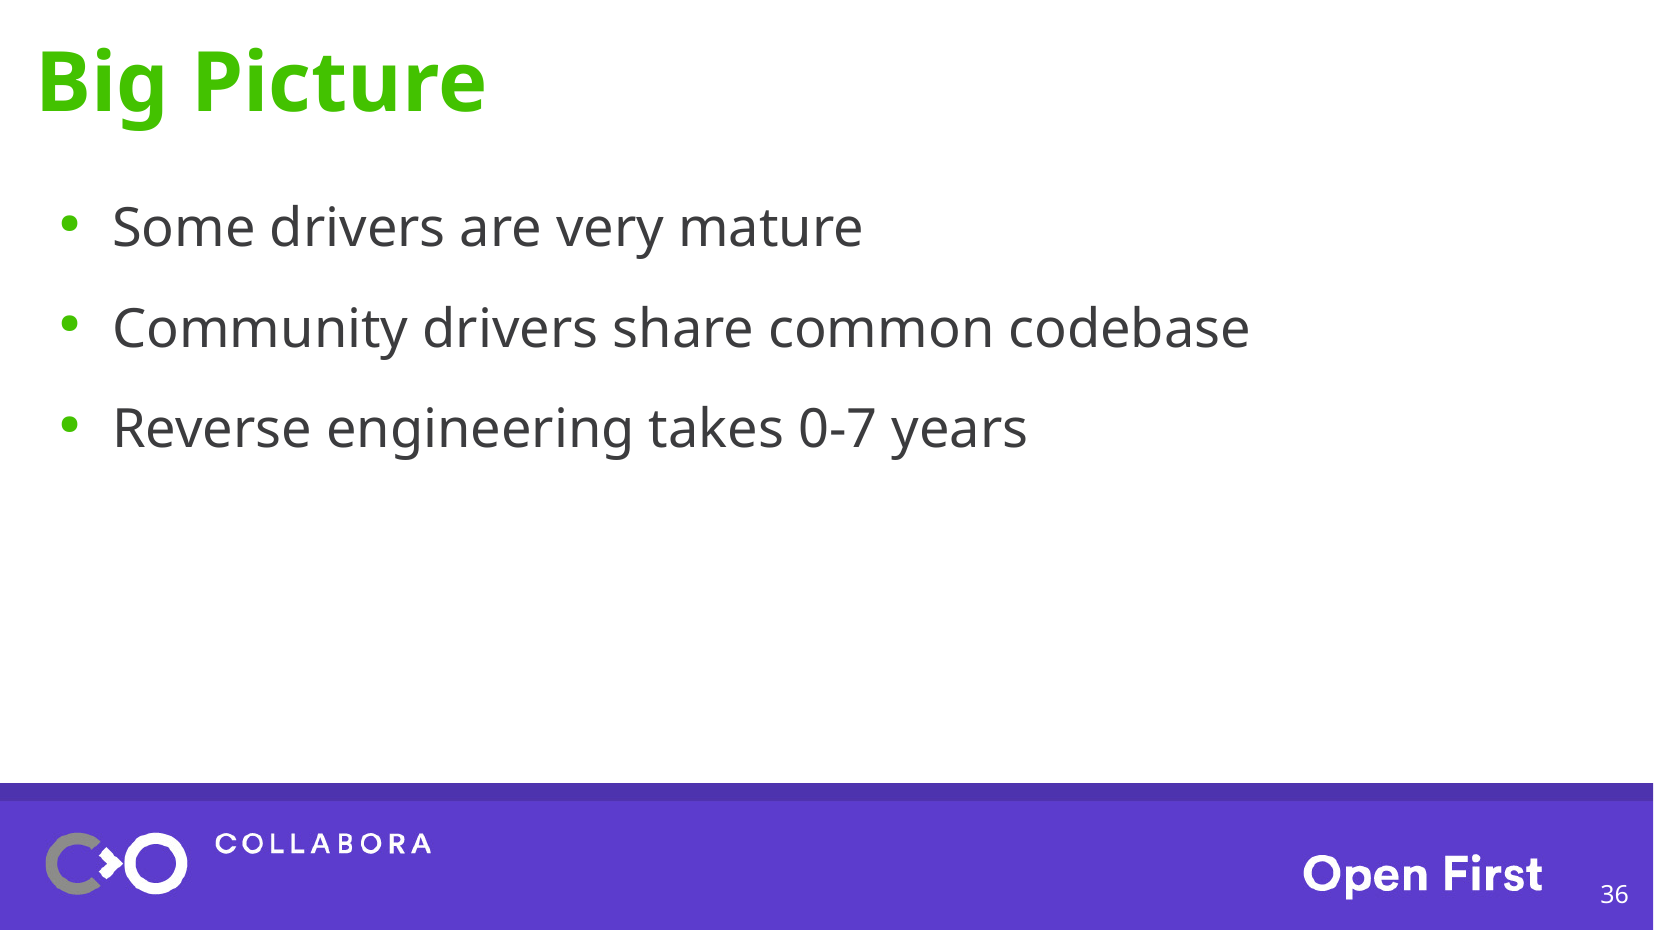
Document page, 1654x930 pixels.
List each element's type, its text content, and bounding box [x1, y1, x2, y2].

picture [0, 0, 1654, 930]
title Big Picture [35, 28, 1608, 192]
list Some drivers are very mature Community drivers share common codebase Reverse engineering takes 0-7 years [41, 160, 1613, 804]
